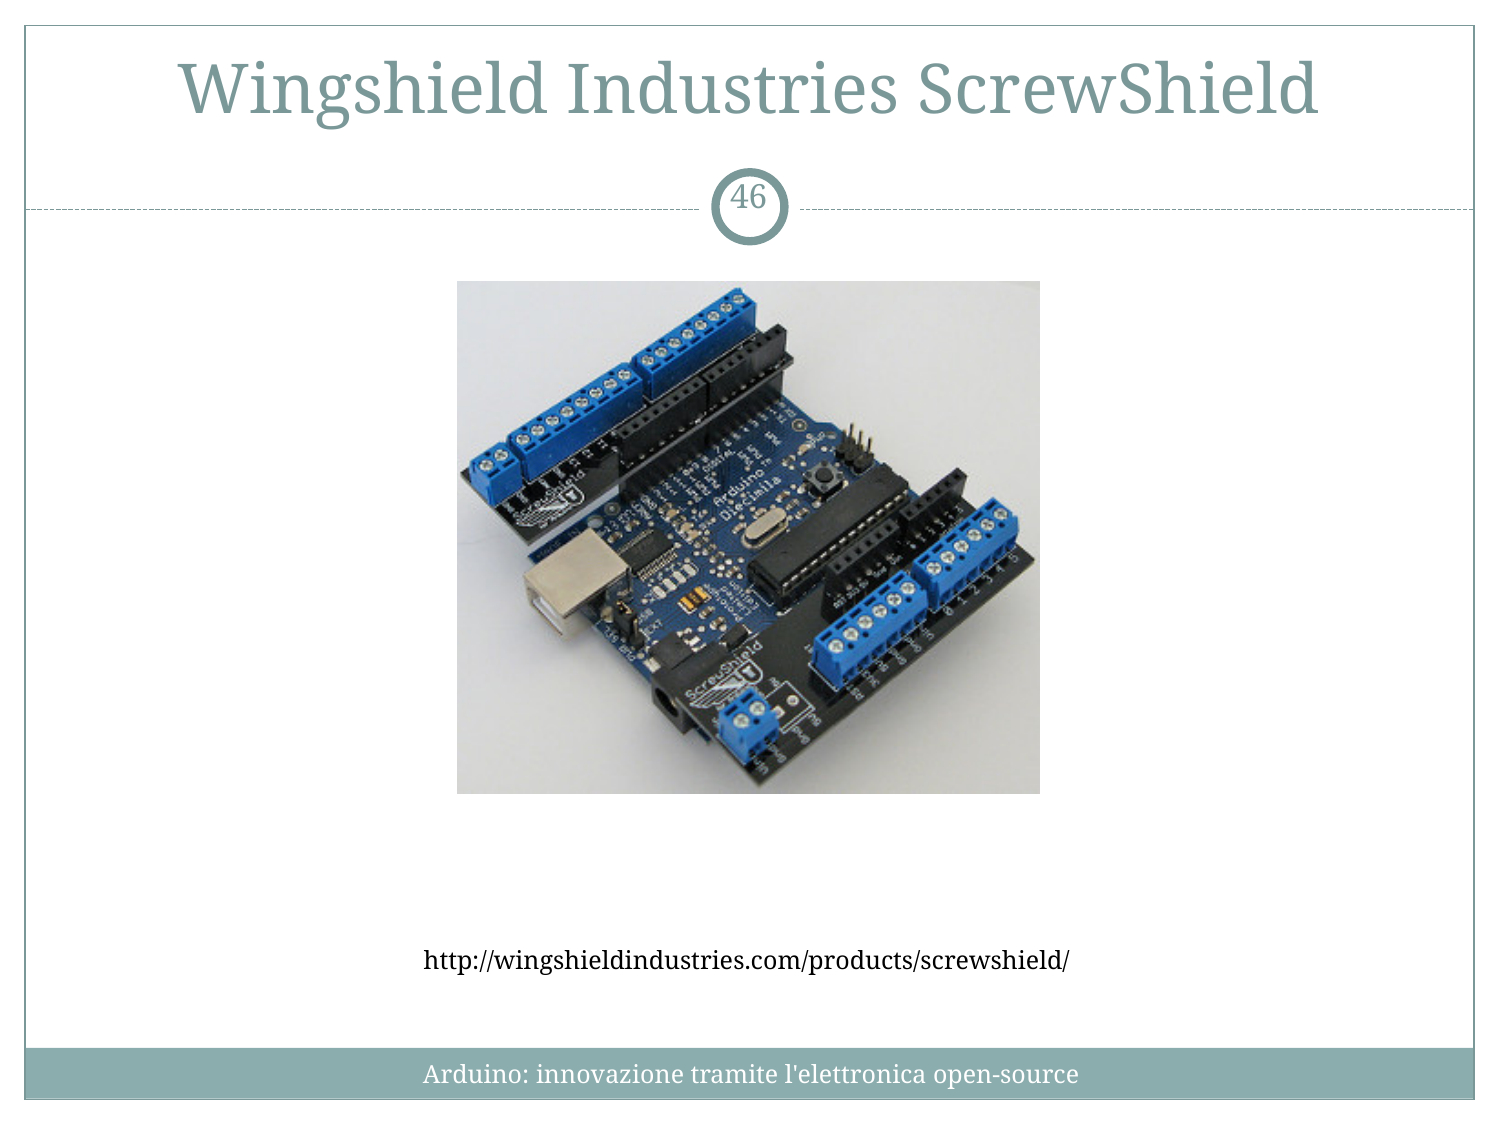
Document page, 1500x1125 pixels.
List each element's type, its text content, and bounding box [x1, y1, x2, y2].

footer Arduino: innovazione tramite l'elettronica open-source [50, 1051, 1454, 1112]
title Wingshield Industries ScrewShield [49, 37, 1450, 162]
picture [457, 281, 1040, 795]
list http://wingshieldindustries.com/products/screwshield/ [49, 937, 1445, 1020]
slide_number <numero> [715, 168, 791, 241]
